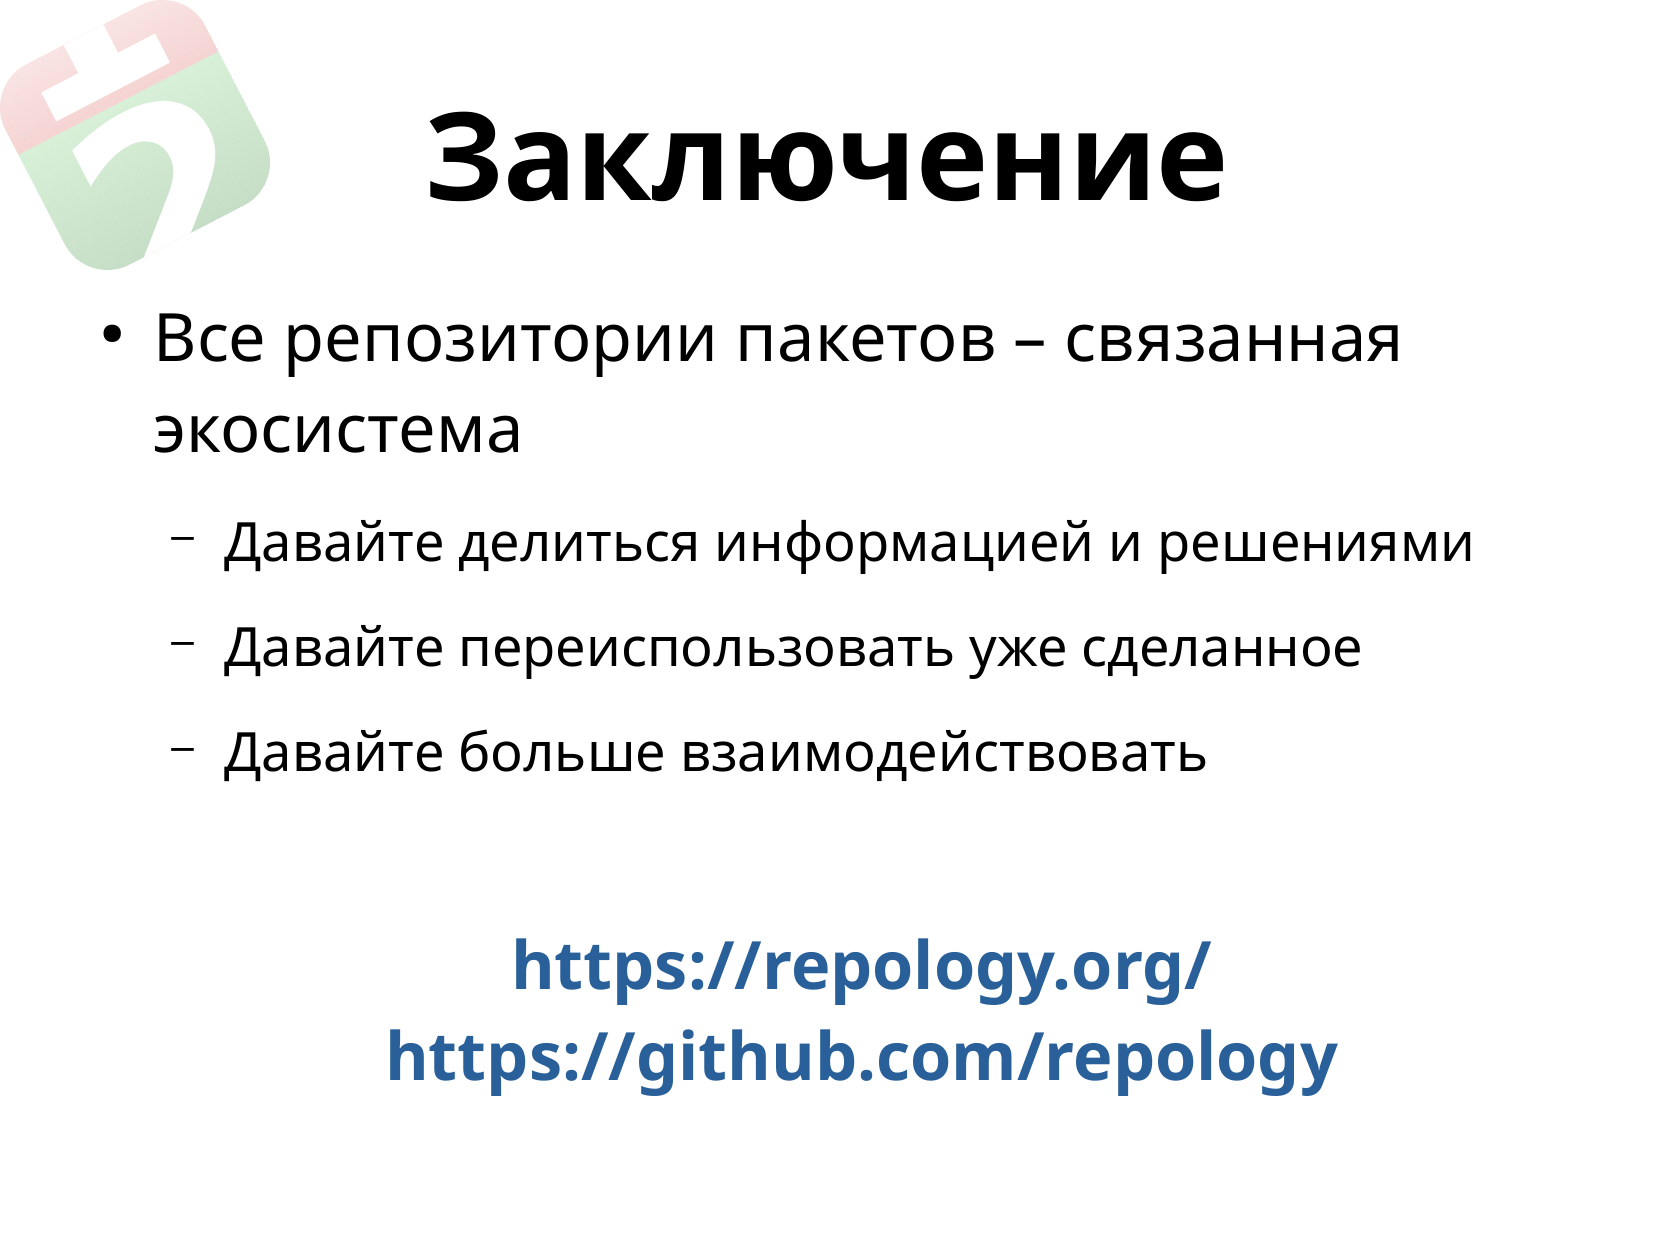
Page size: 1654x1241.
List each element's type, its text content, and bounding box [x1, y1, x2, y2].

list Все репозитории пакетов – связанная экосистема Давайте делиться информацией и решениями Давайте переиспользовать уже сделанное Давайте больше взаимодействовать https://repology.org/ https://github.com/repology [82, 290, 1571, 1155]
title Заключение [82, 49, 1571, 257]
